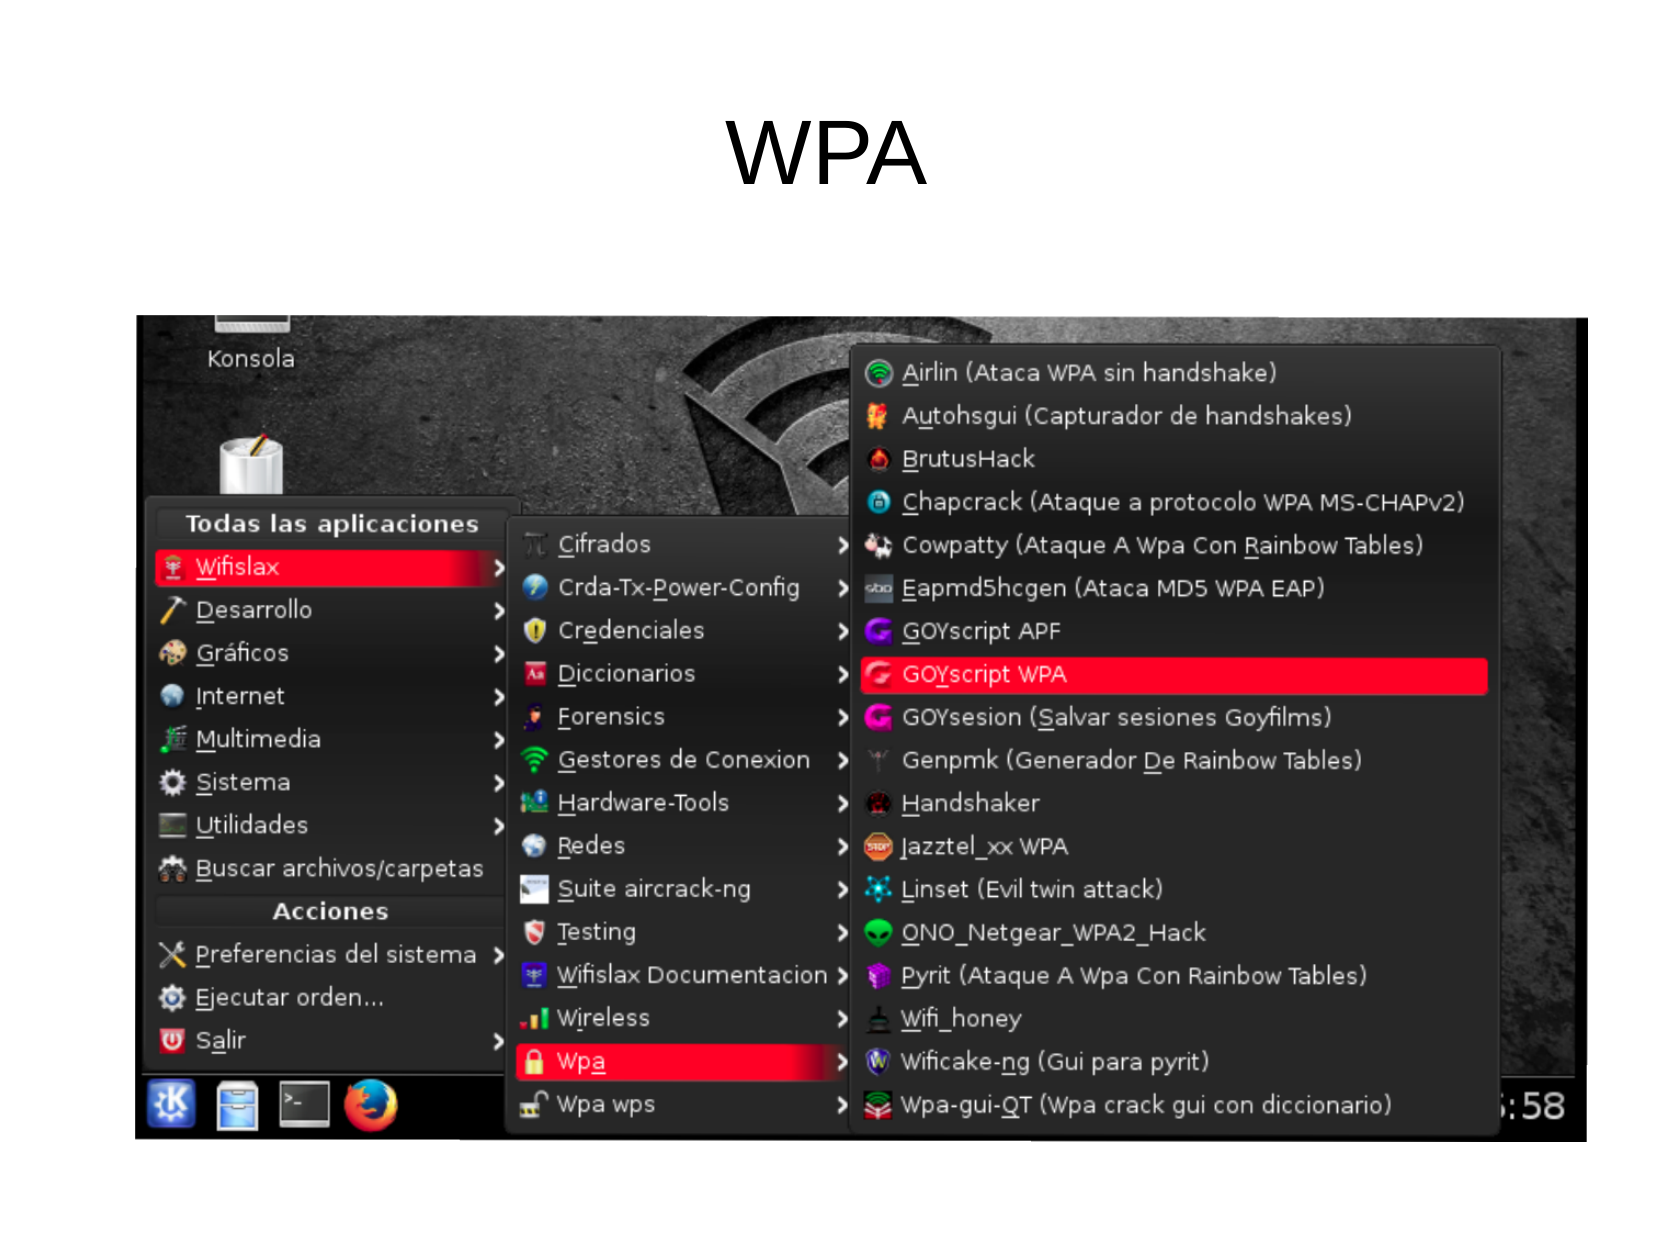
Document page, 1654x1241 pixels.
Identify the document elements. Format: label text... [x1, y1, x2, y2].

picture [134, 315, 1588, 1142]
title WPA [82, 49, 1571, 257]
